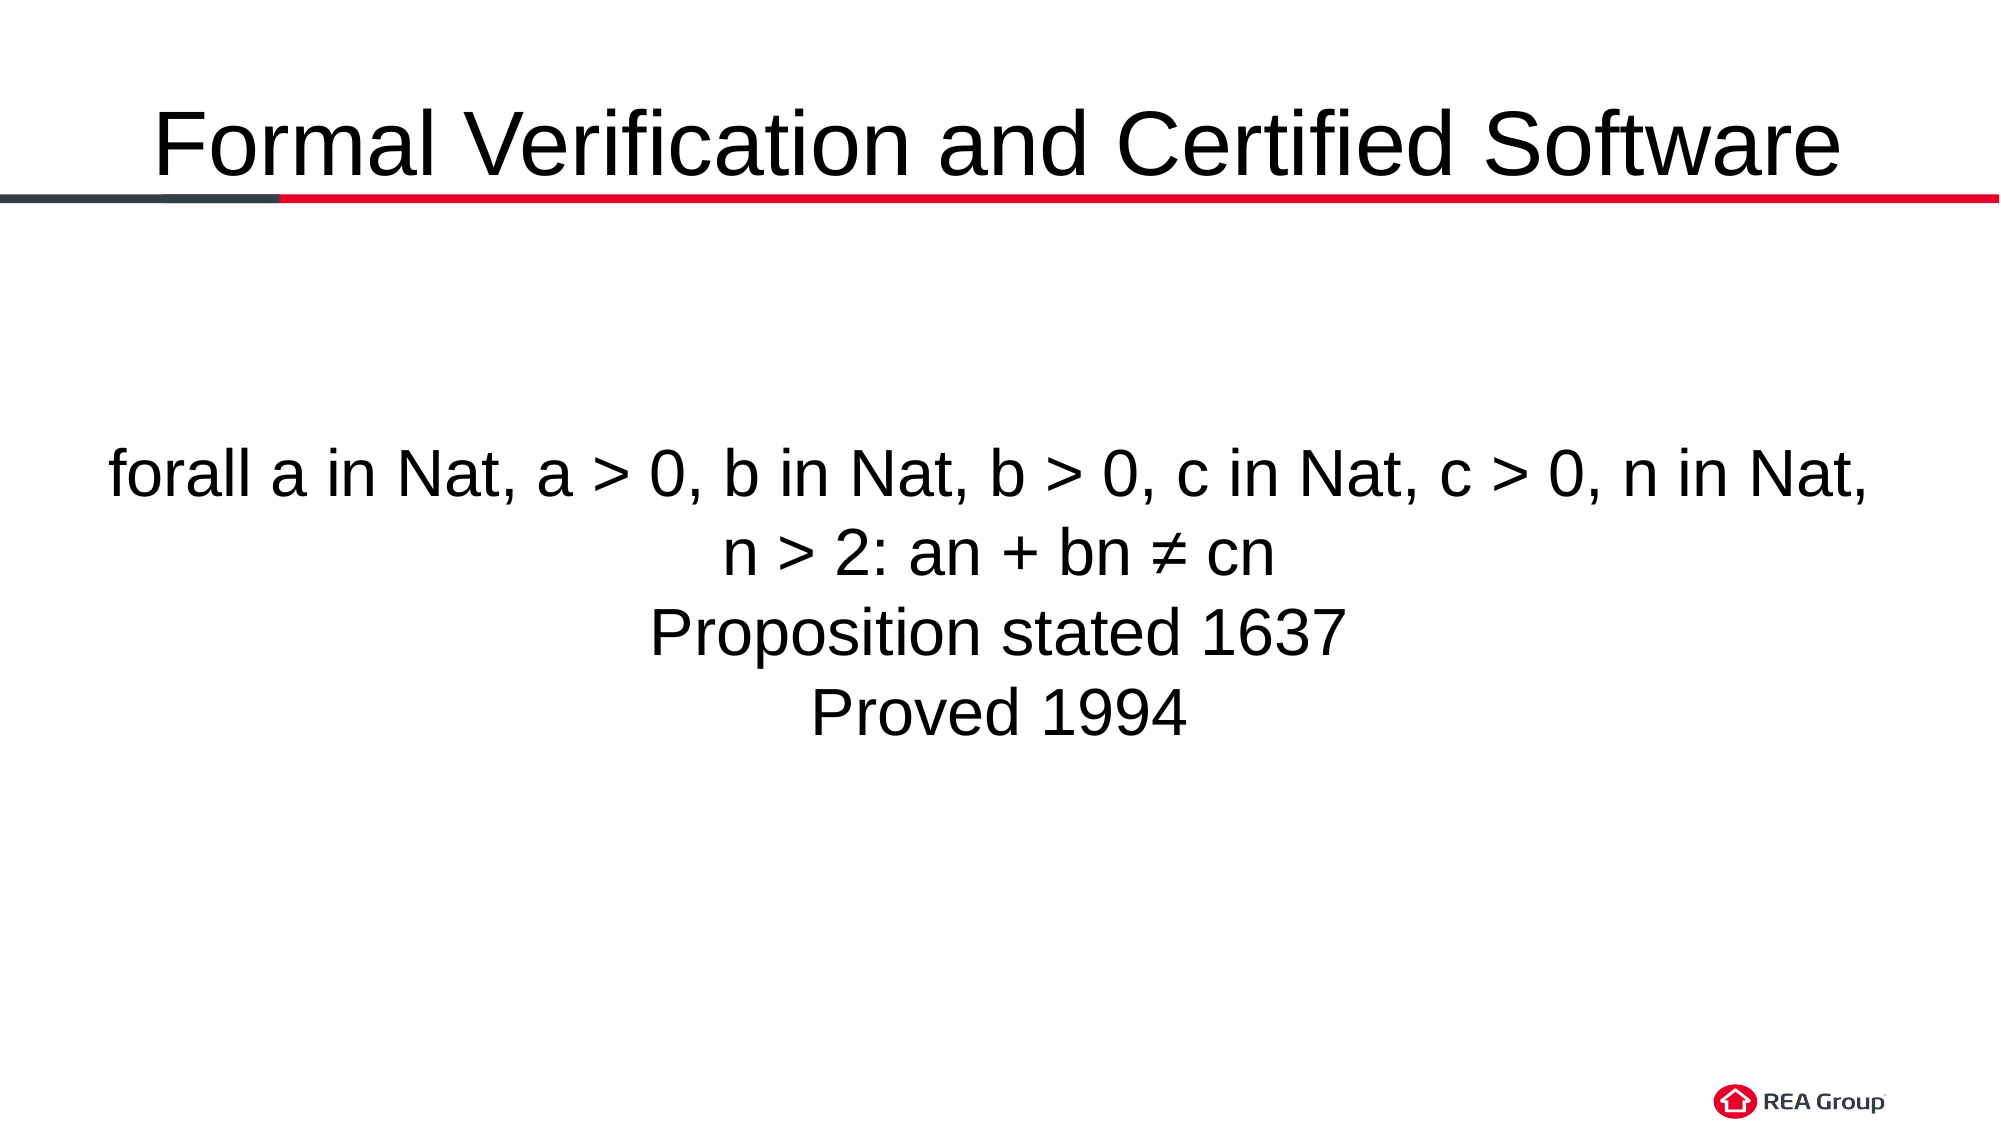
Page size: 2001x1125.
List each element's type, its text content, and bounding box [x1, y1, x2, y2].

picture [1698, 1021, 1901, 1125]
text_box Formal Verification and Certified Software [99, 44, 1900, 233]
text_box forall a in Nat, a > 0, b in Nat, b > 0, c in Nat, c > 0, n in Nat, n > 2: an + bn ≠ cn Proposition stated 1637 Proved 1994 [99, 263, 1900, 916]
